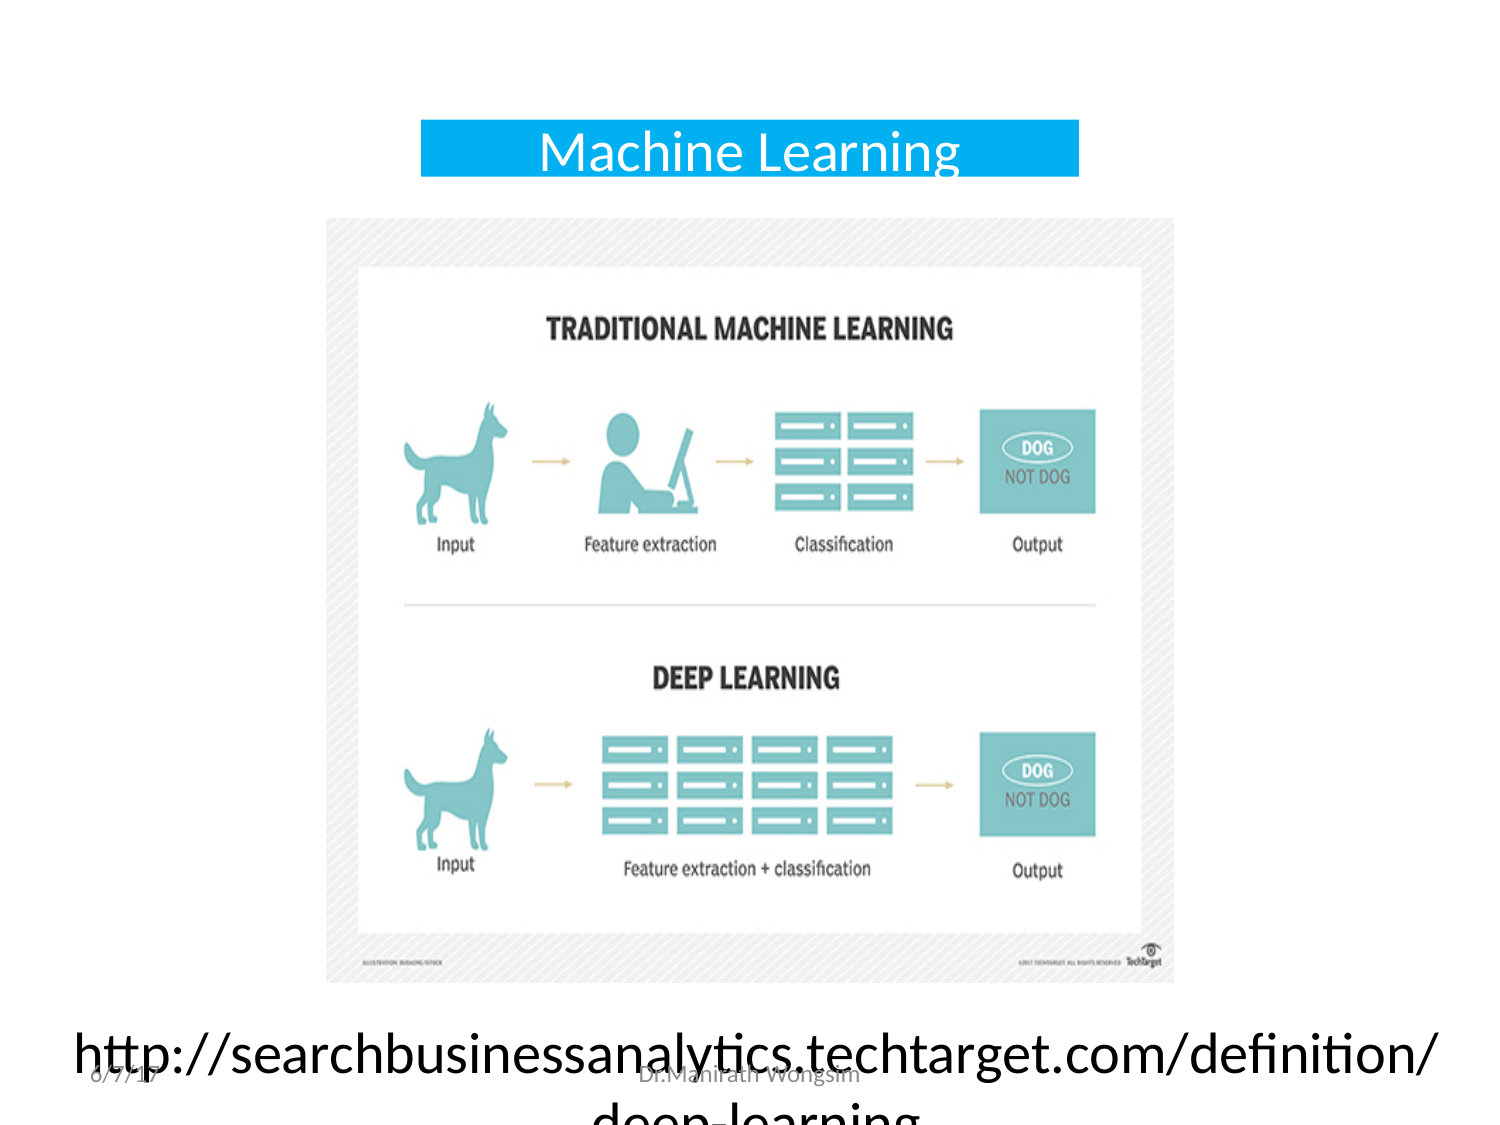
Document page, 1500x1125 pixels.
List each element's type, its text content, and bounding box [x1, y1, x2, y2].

text_box 06/07/2017 [74, 1042, 425, 1103]
text_box Machine Learning [421, 119, 1079, 177]
picture [326, 218, 1174, 983]
text_box Dr.Manirath Wongsim [512, 1042, 988, 1103]
text_box http://searchbusinessanalytics.techtarget.com/definition/deep-learning [12, 1007, 1500, 1125]
text_box http://searchbusinessanalytics.techtarget.com/definition/deep-learning [618, 1103, 732, 1125]
